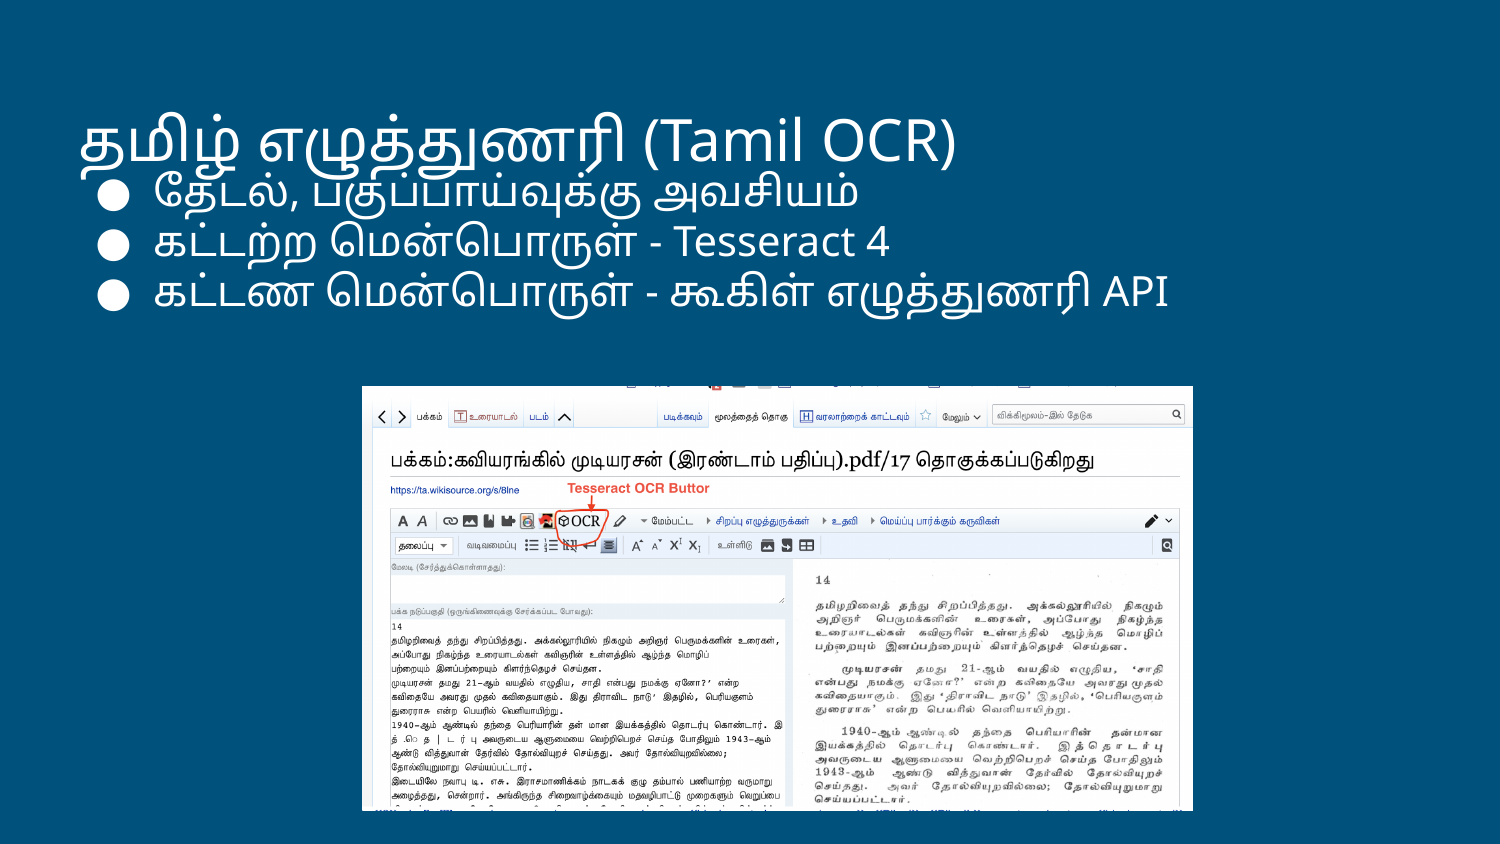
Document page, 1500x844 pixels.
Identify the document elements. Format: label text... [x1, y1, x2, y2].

list தேடல், பகுப்பாய்வுக்கு அவசியம் கட்டற்ற மென்பொருள் - Tesseract 4 கட்டண மென்பொருள் - கூகிள் எழுத்துணரி API [63, 150, 1437, 656]
picture [363, 387, 1192, 810]
title தமிழ் எழுத்துணரி (Tamil OCR) [63, 75, 1437, 150]
